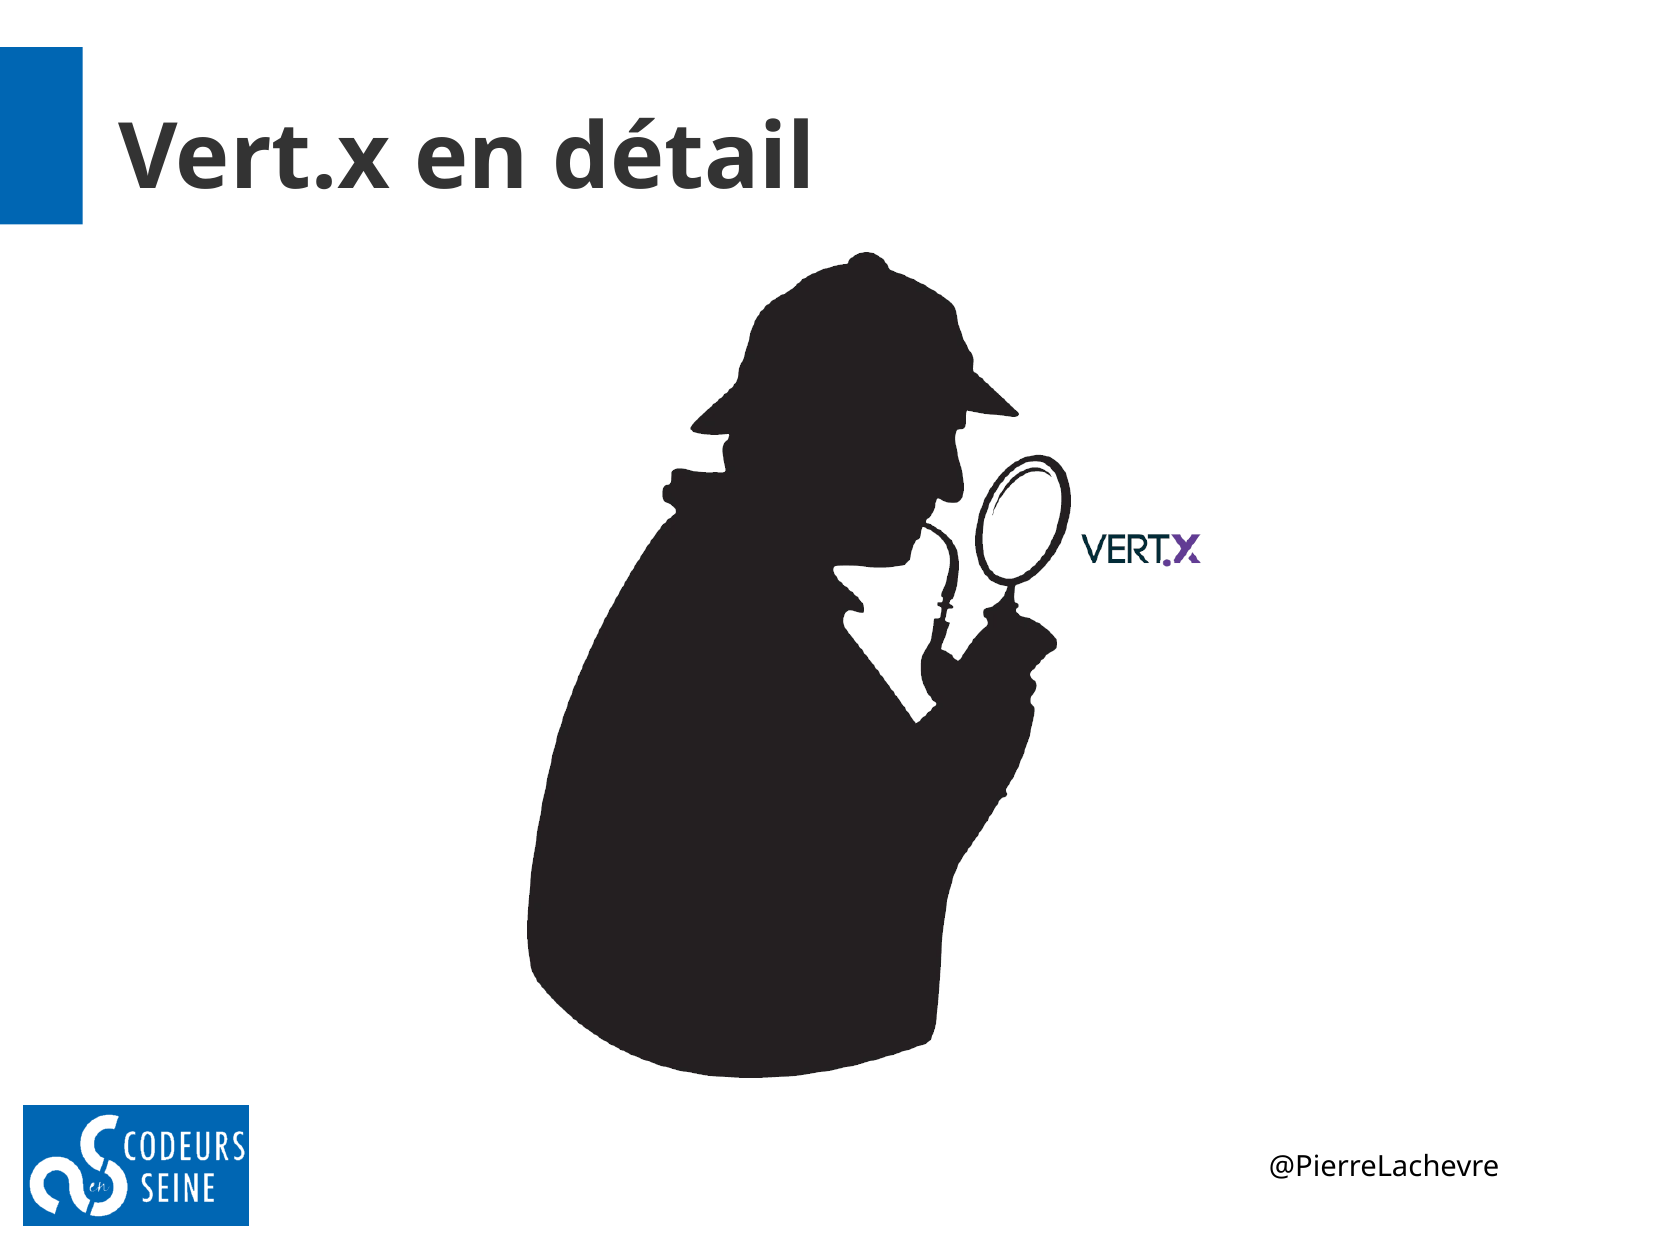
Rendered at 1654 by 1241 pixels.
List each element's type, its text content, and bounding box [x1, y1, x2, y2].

picture [484, 237, 1233, 1087]
picture [23, 1105, 249, 1226]
title Vert.x en détail [118, 49, 1571, 257]
